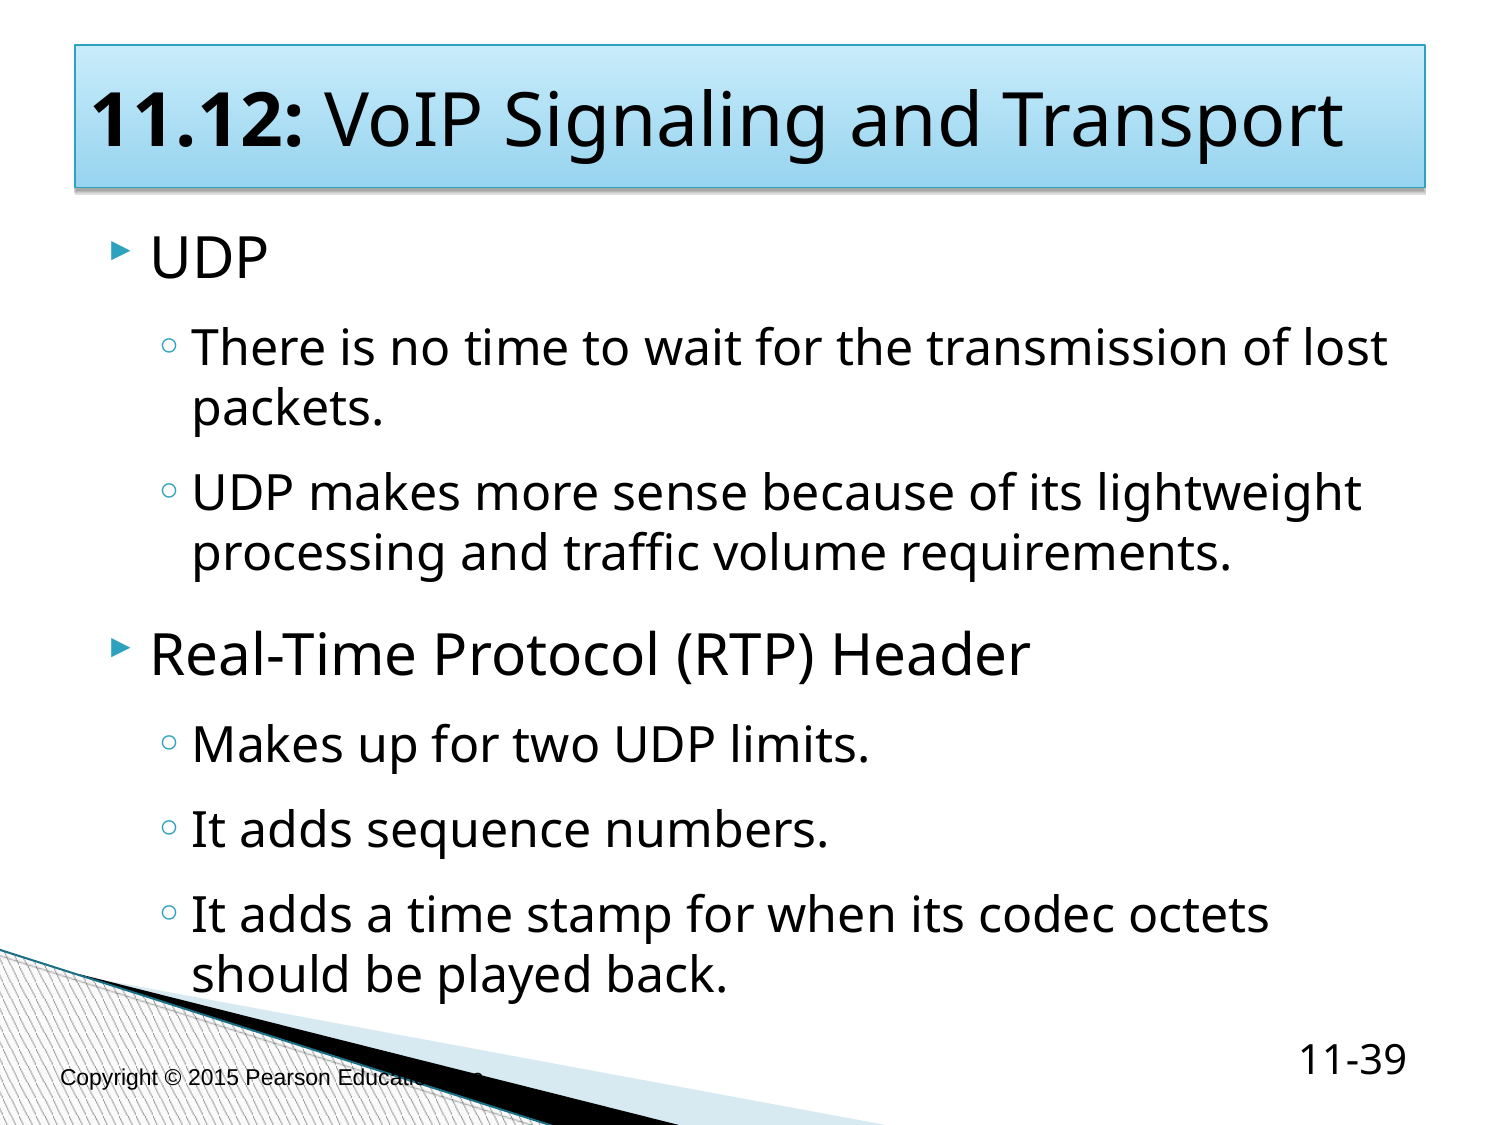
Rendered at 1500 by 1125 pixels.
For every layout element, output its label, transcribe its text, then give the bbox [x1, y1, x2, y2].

title 11.12: VoIP Signaling and Transport [75, 45, 1425, 188]
footer Copyright © 2015 Pearson Education, Inc. [37, 1050, 513, 1098]
picture [0, 952, 543, 1125]
list UDP There is no time to wait for the transmission of lost packets. UDP makes more sense because of its lightweight processing and traffic volume requirements. Real-Time Protocol (RTP) Header Makes up for two UDP limits. It adds sequence numbers. It adds a time stamp for when its codec octets should be played back. [75, 212, 1425, 1032]
slide_number 11-<number> [1250, 1037, 1423, 1098]
